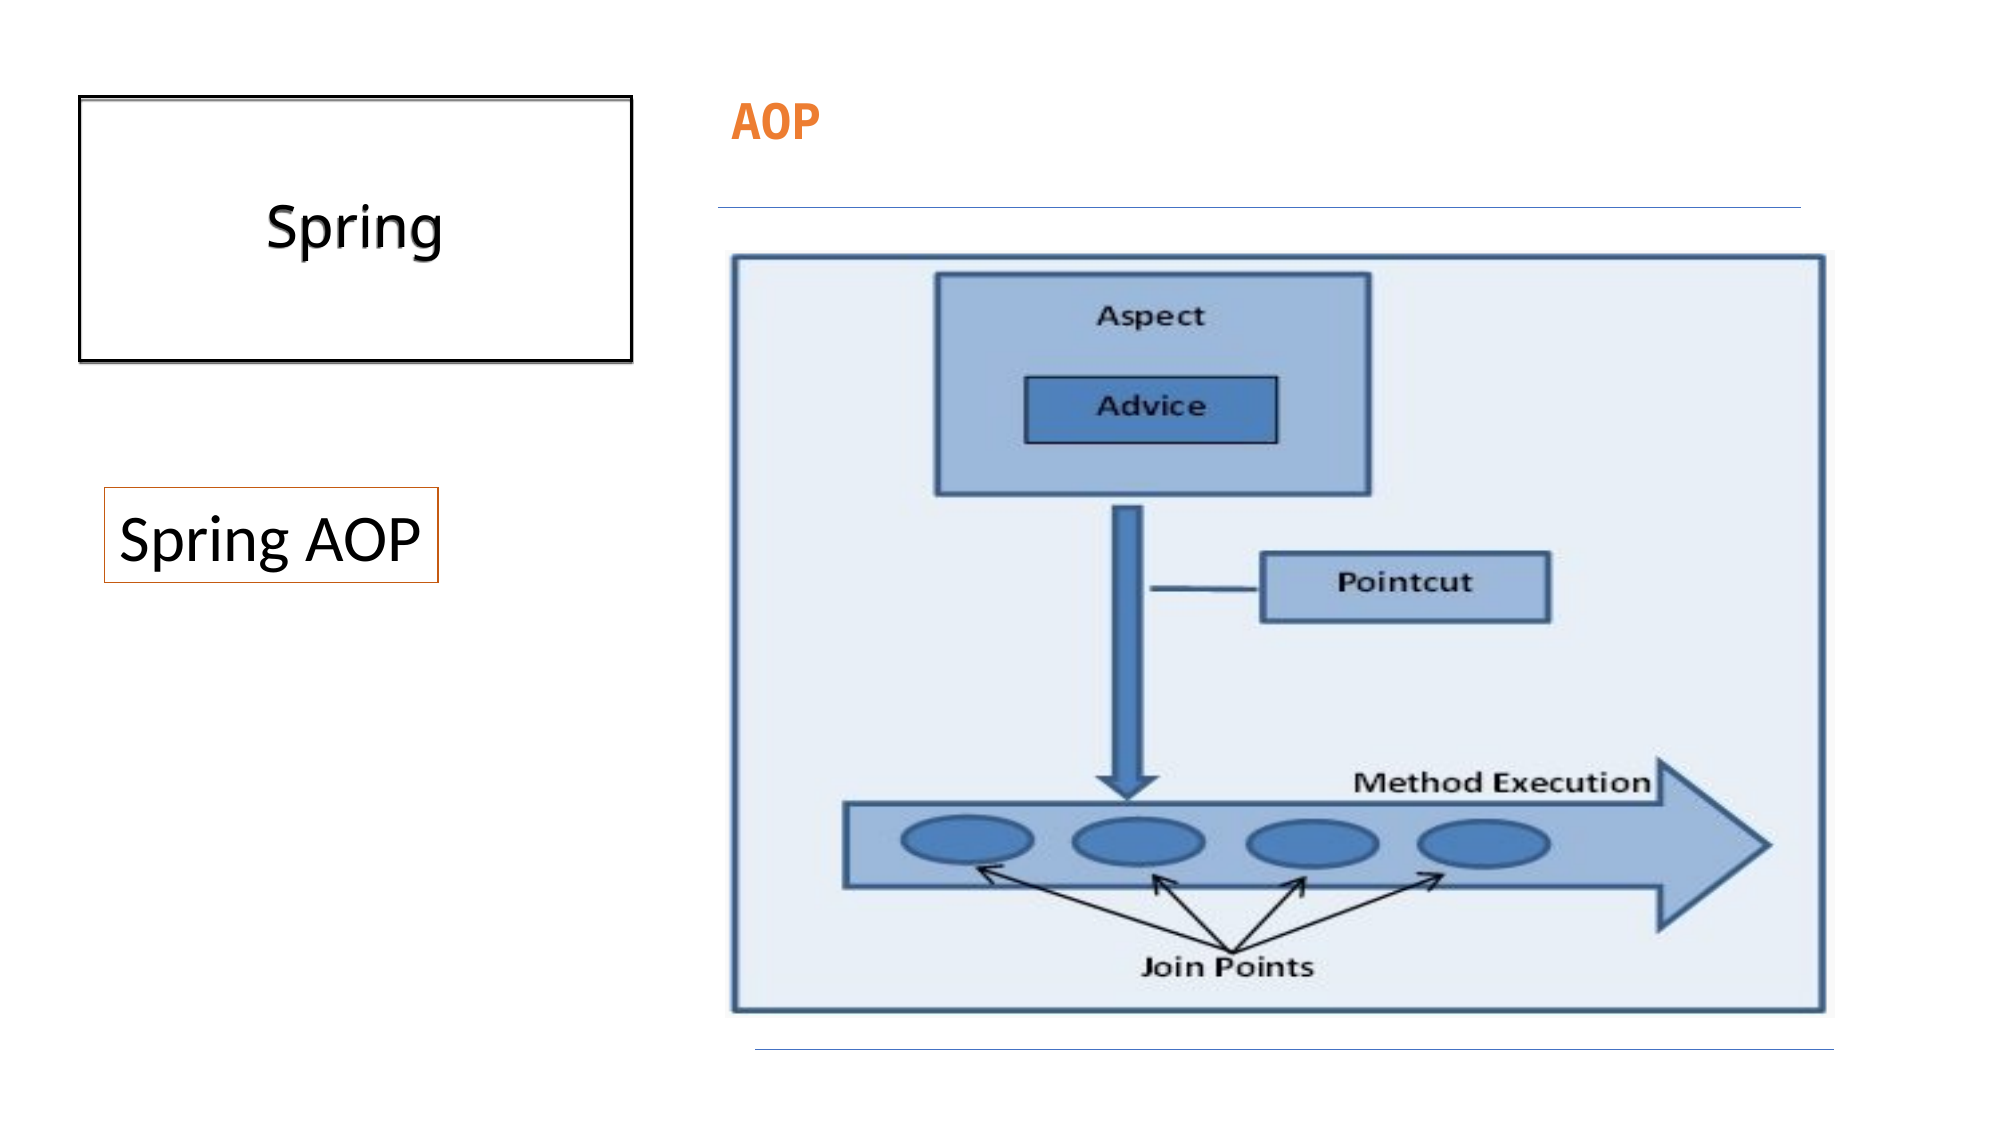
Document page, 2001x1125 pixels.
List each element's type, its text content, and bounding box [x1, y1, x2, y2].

text_box Spring AOP [105, 488, 438, 583]
picture [725, 250, 1835, 1018]
title Spring [79, 96, 632, 361]
text_box AOP [715, 81, 1716, 158]
